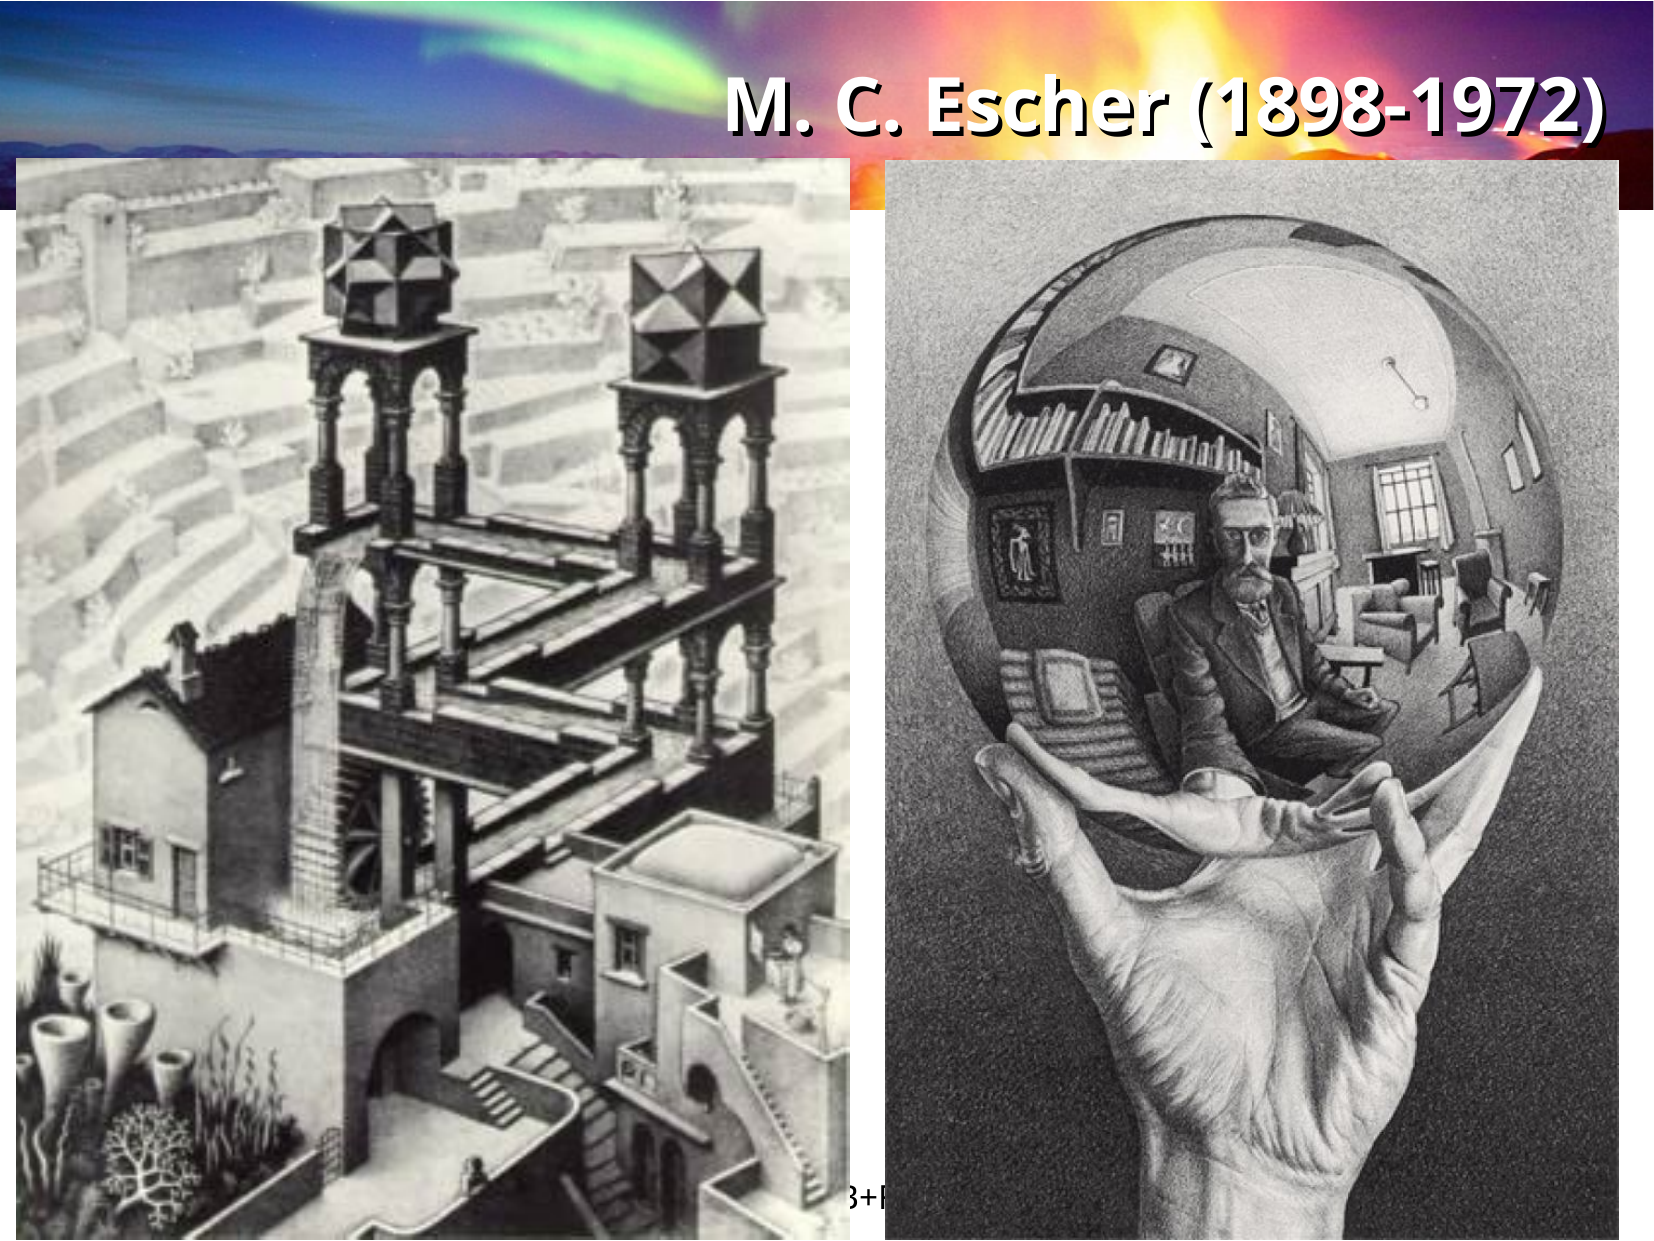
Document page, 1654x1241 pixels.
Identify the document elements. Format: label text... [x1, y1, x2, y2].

picture [0, 1, 1654, 1240]
title M. C. Escher (1898-1972) [45, 15, 1607, 191]
